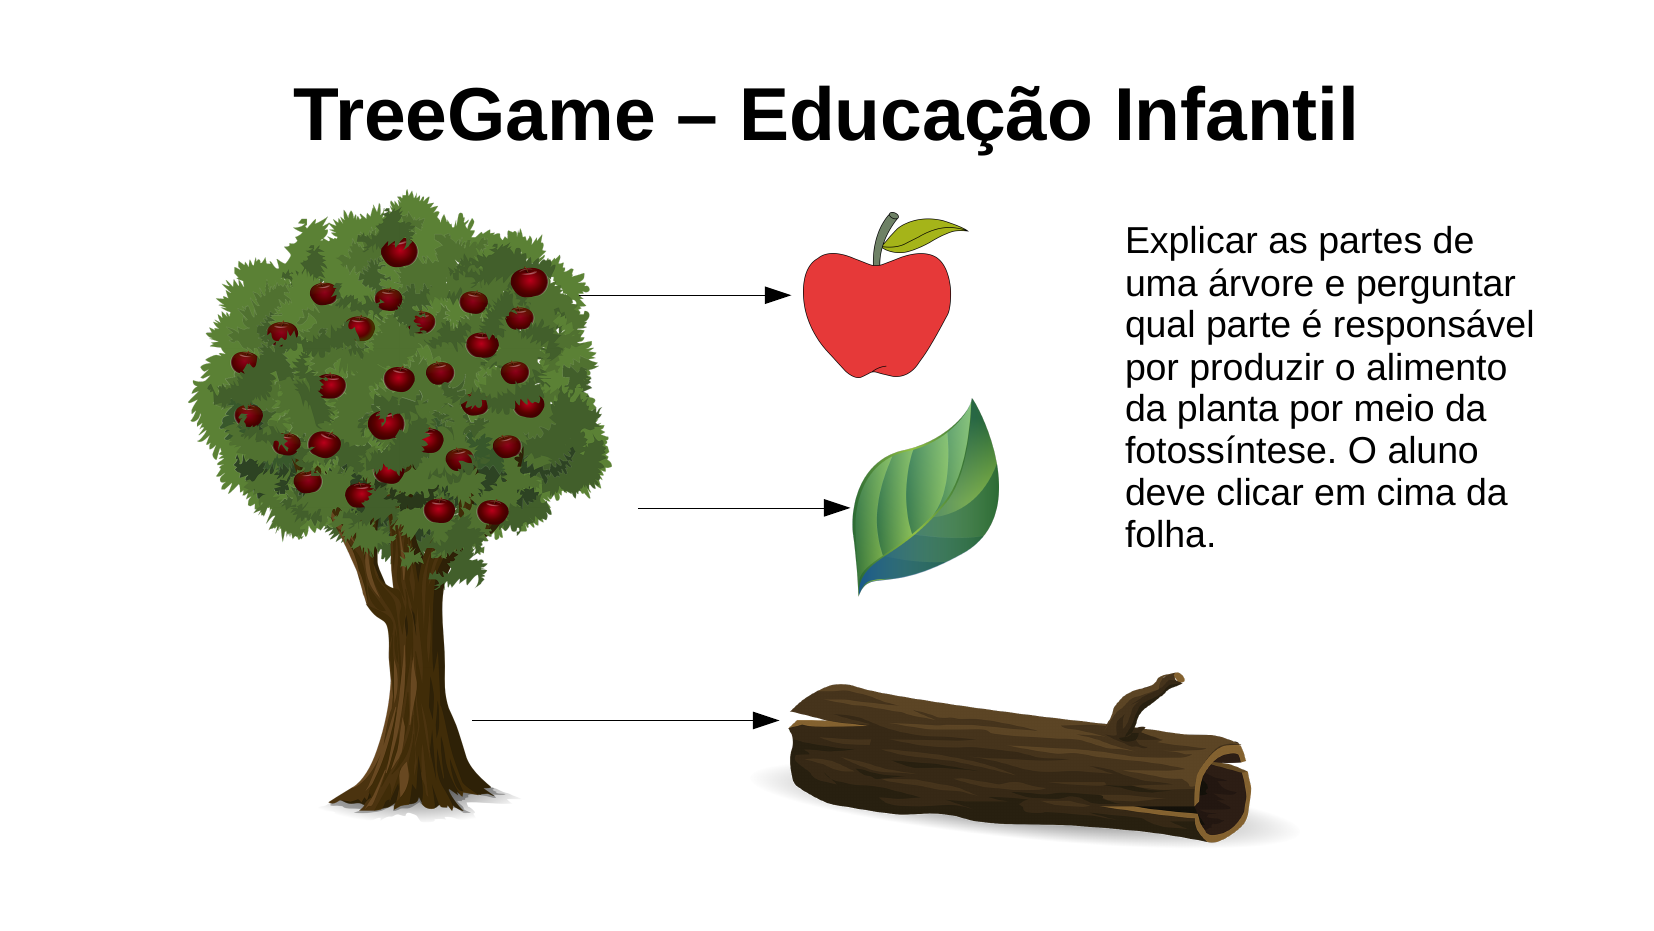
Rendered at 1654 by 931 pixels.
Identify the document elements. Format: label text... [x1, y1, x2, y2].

title TreeGame – Educação Infantil [82, 37, 1571, 193]
picture [773, 212, 999, 597]
picture [750, 623, 1300, 898]
picture [188, 189, 612, 827]
text_box Explicar as partes de uma árvore e perguntar qual parte é responsável por produzir o alimento da planta por meio da fotossíntese. O aluno deve clicar em cima da folha. [1110, 212, 1571, 564]
